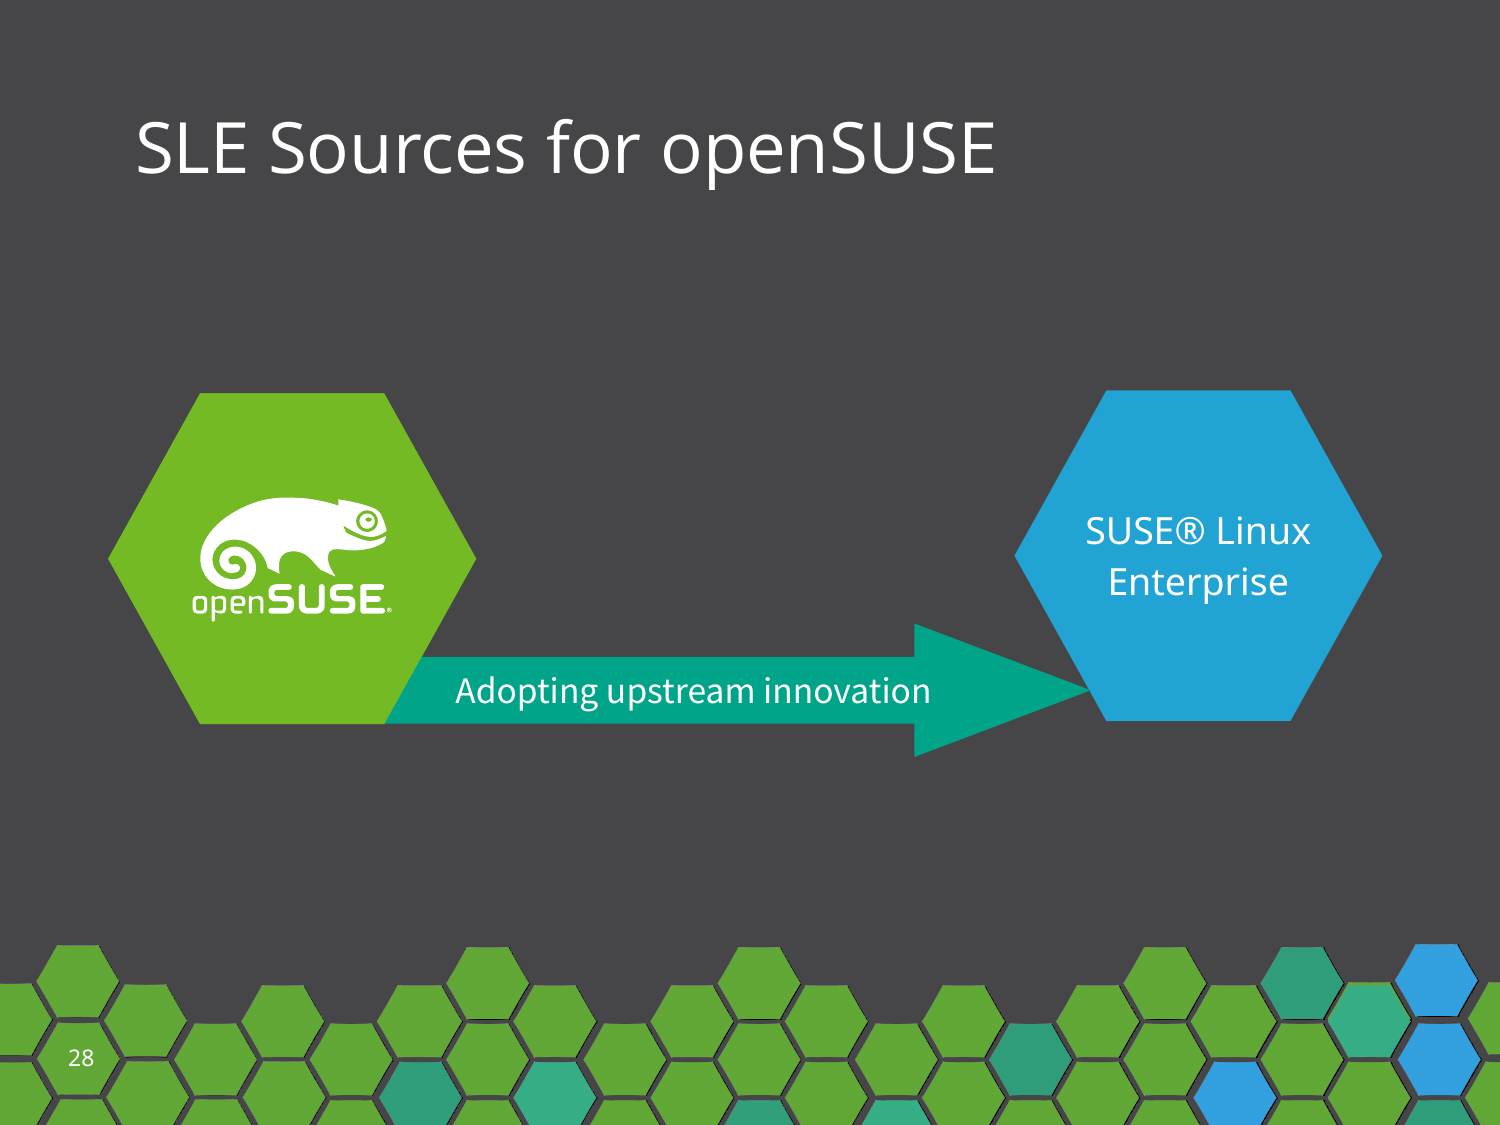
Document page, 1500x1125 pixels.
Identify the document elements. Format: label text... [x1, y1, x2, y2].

title SLE Sources for openSUSE [135, 65, 1372, 228]
text_box Adopting upstream innovation [385, 623, 1091, 758]
picture [192, 497, 392, 622]
text_box [108, 393, 477, 725]
text_box SUSE® Linux Enterprise [1014, 390, 1383, 722]
picture [0, 944, 1500, 1125]
